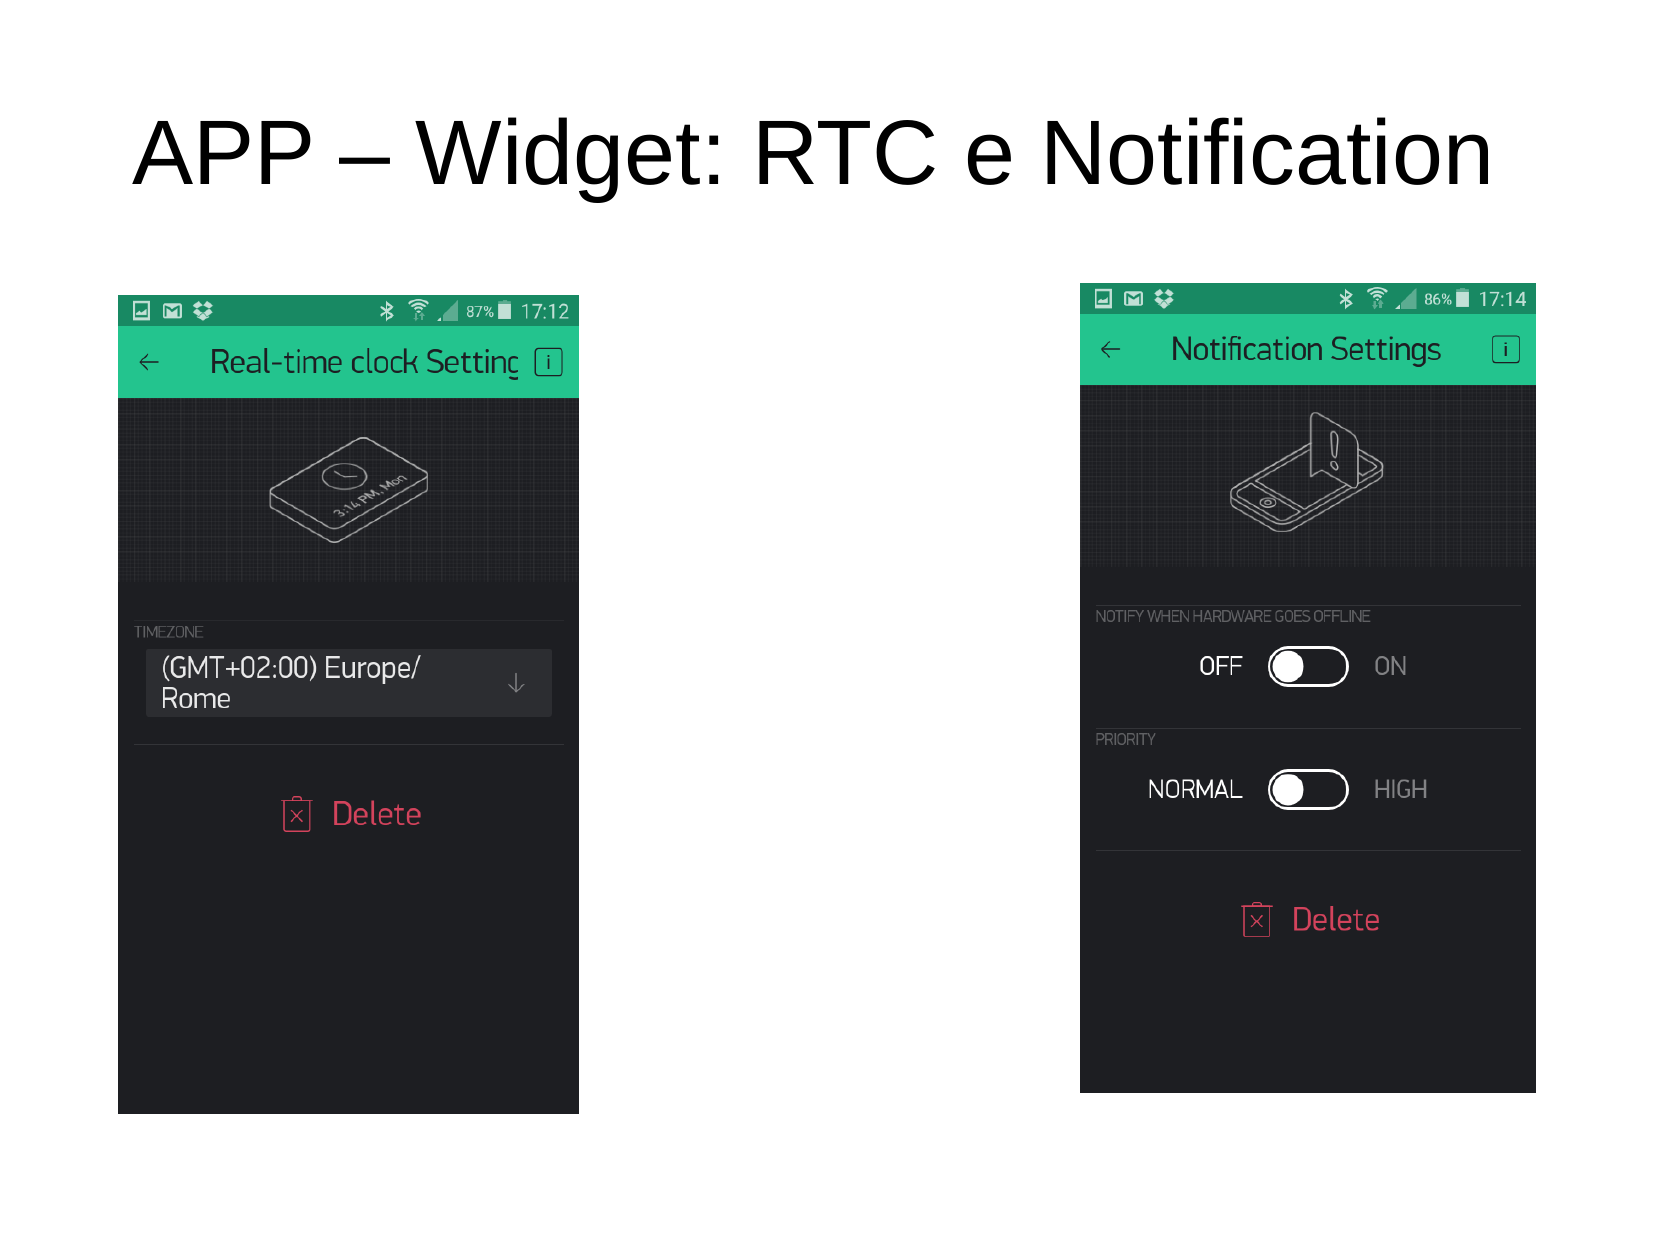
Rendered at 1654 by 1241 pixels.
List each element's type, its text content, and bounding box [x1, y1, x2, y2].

picture [118, 295, 579, 1114]
title APP – Widget: RTC e Notification [82, 49, 1571, 257]
picture [1080, 283, 1536, 1093]
